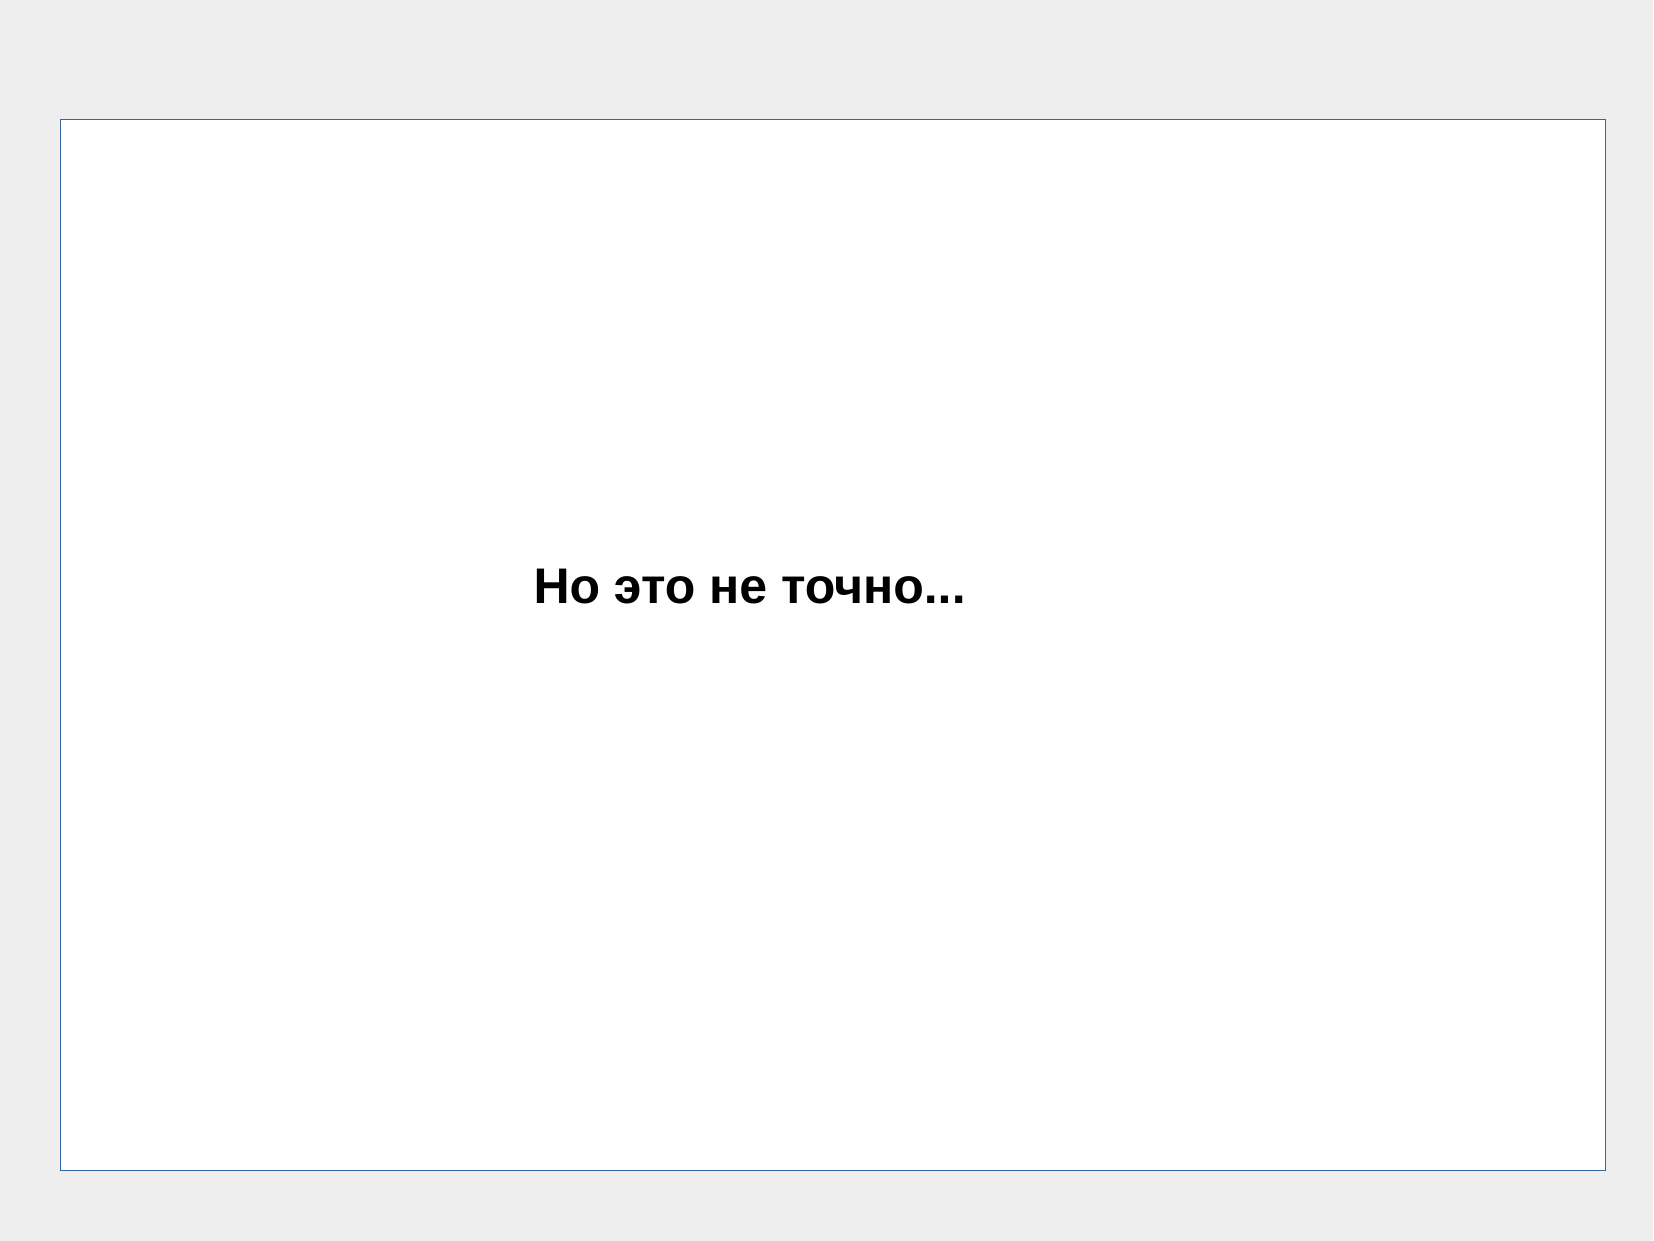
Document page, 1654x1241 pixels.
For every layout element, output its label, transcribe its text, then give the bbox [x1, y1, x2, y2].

text_box [60, 119, 1606, 1171]
text_box Но это не точно... [498, 558, 1066, 684]
